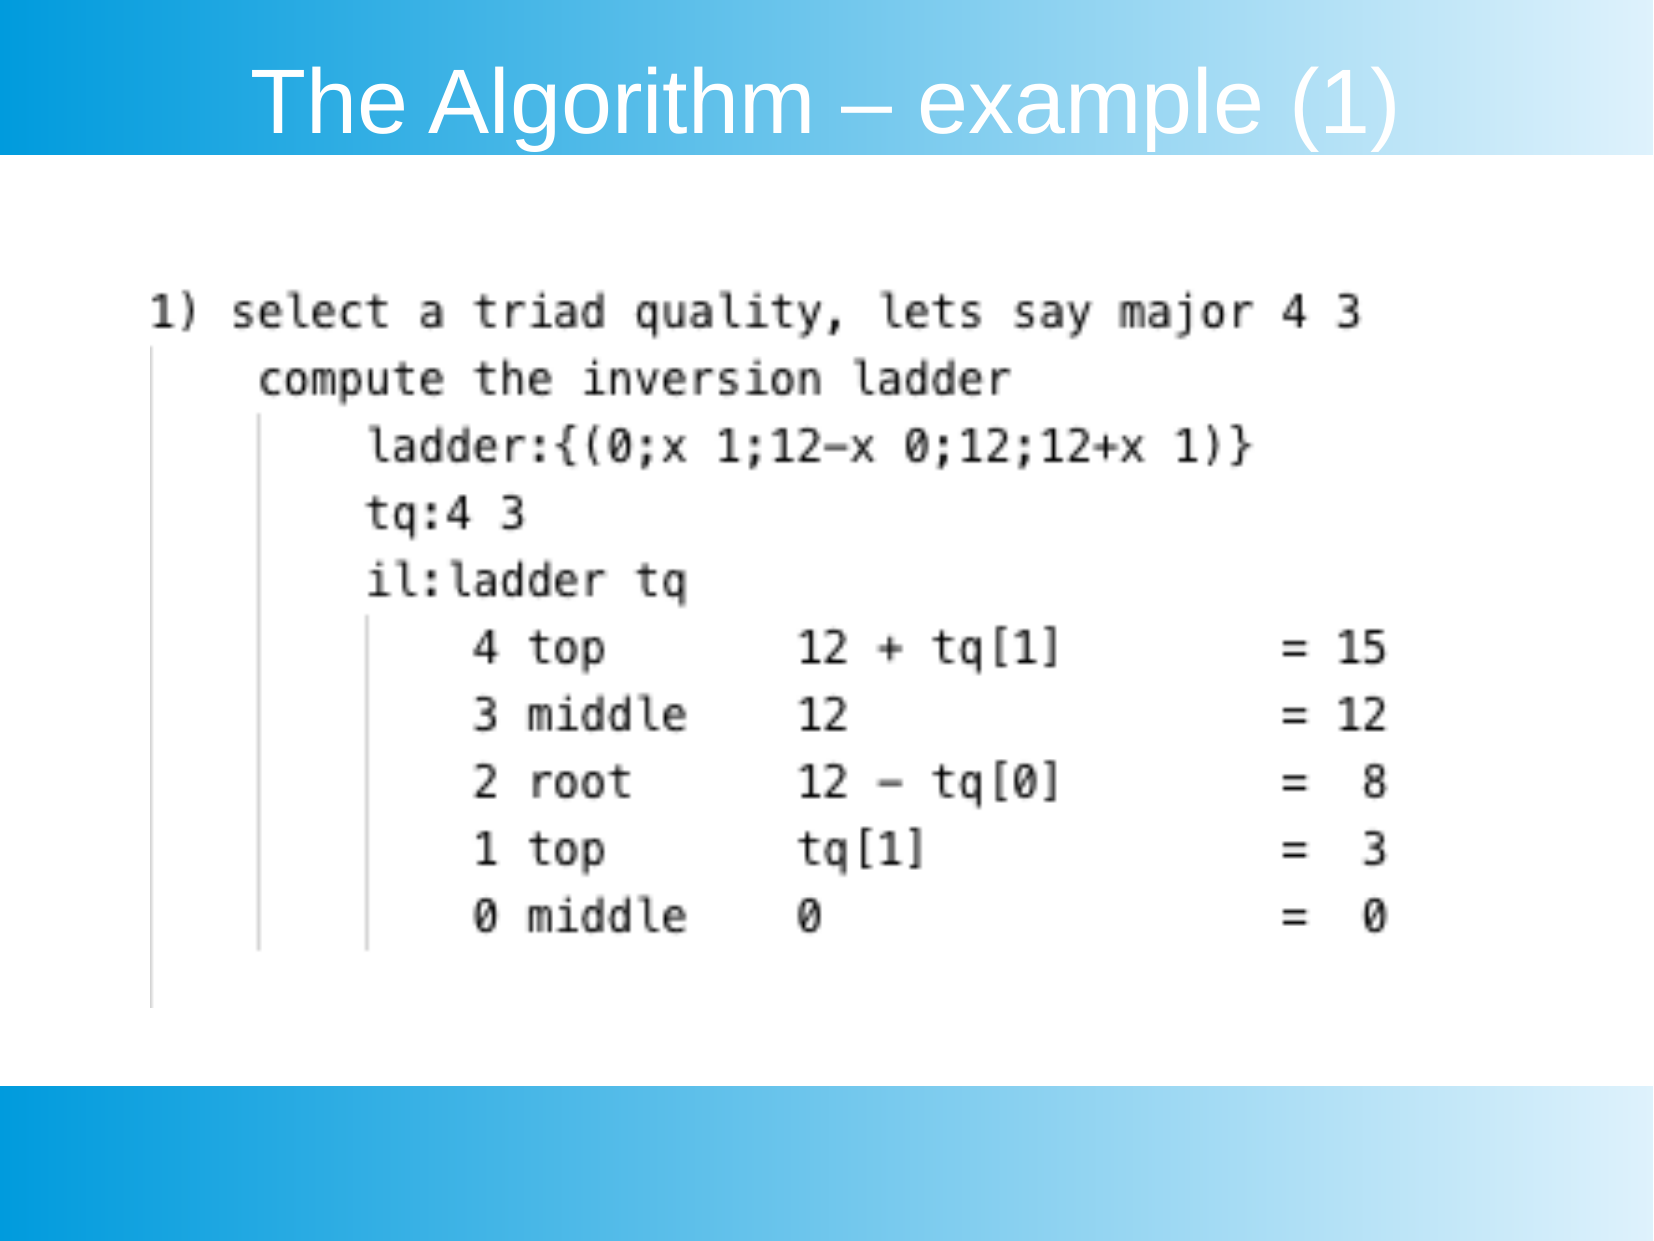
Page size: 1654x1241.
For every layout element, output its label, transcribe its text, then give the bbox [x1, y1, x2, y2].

picture [150, 258, 1471, 1008]
title The Algorithm – example (1) [82, 49, 1571, 155]
